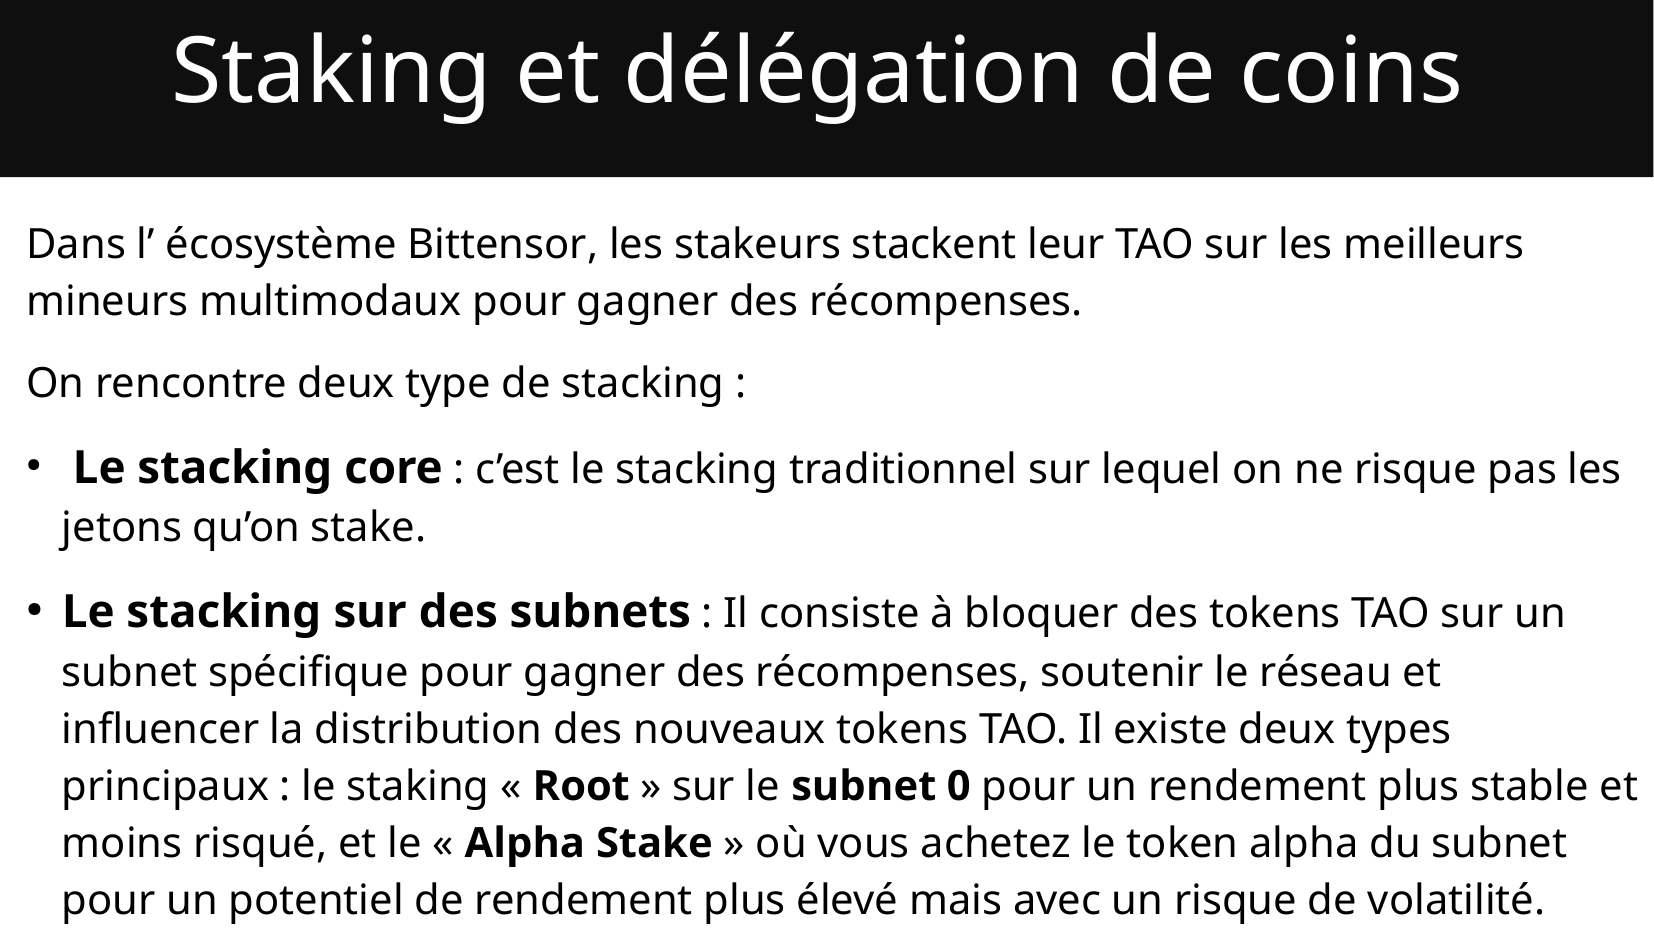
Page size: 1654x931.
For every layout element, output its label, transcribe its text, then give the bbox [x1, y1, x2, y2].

text_box Dans l’ écosystème Bittensor, les stakeurs stackent leur TAO sur les meilleurs mineurs multimodaux pour gagner des récompenses. On rencontre deux type de stacking : Le stacking core : c’est le stacking traditionnel sur lequel on ne risque pas les jetons qu’on stake. Le stacking sur des subnets : Il consiste à bloquer des tokens TAO sur un subnet spécifique pour gagner des récompenses, soutenir le réseau et influencer la distribution des nouveaux tokens TAO. Il existe deux types principaux : le staking « Root » sur le subnet 0 pour un rendement plus stable et moins risqué, et le « Alpha Stake » où vous achetez le token alpha du subnet pour un potentiel de rendement plus élevé mais avec un risque de volatilité. [11, 206, 1654, 728]
title Staking et délégation de coins [0, 0, 1654, 178]
